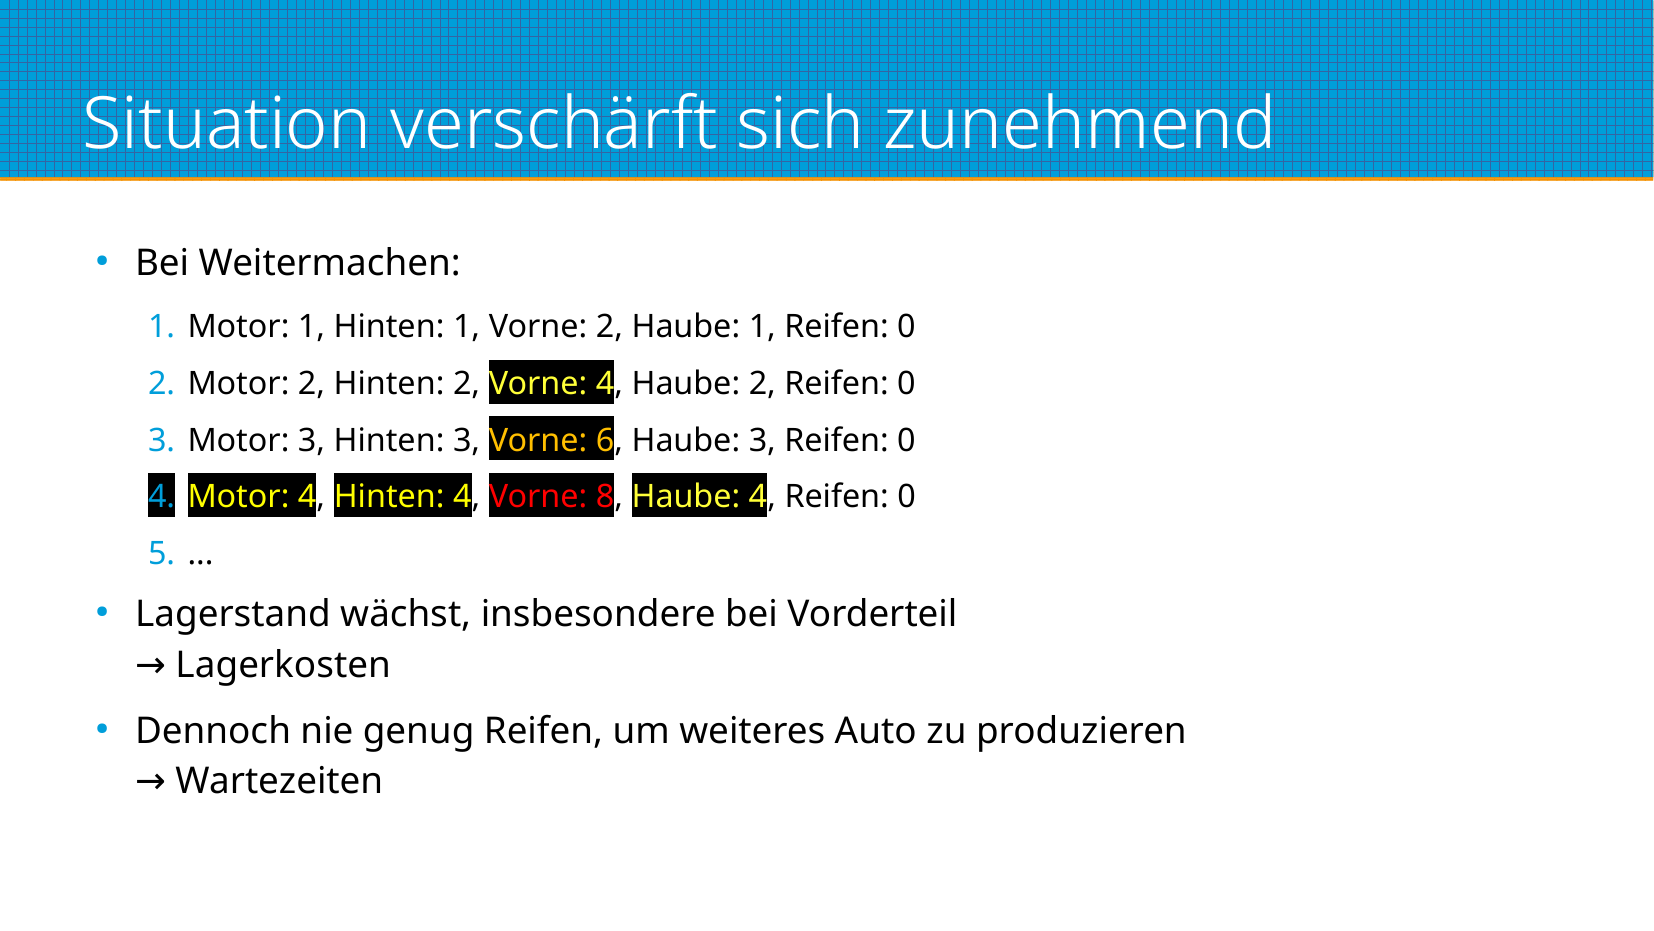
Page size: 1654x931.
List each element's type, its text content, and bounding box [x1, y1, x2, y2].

title Situation verschärft sich zunehmend [82, 14, 1571, 171]
list Bei Weitermachen: Motor: 1, Hinten: 1, Vorne: 2, Haube: 1, Reifen: 0 Motor: 2, Hinten: 2, Vorne: 4, Haube: 2, Reifen: 0 Motor: 3, Hinten: 3, Vorne: 6, Haube: 3, Reifen: 0 Motor: 4, Hinten: 4, Vorne: 8, Haube: 4, Reifen: 0 ... Lagerstand wächst, insbesondere bei Vorderteil → Lagerkosten Dennoch nie genug Reifen, um weiteres Auto zu produzieren → Wartezeiten [82, 236, 1563, 811]
